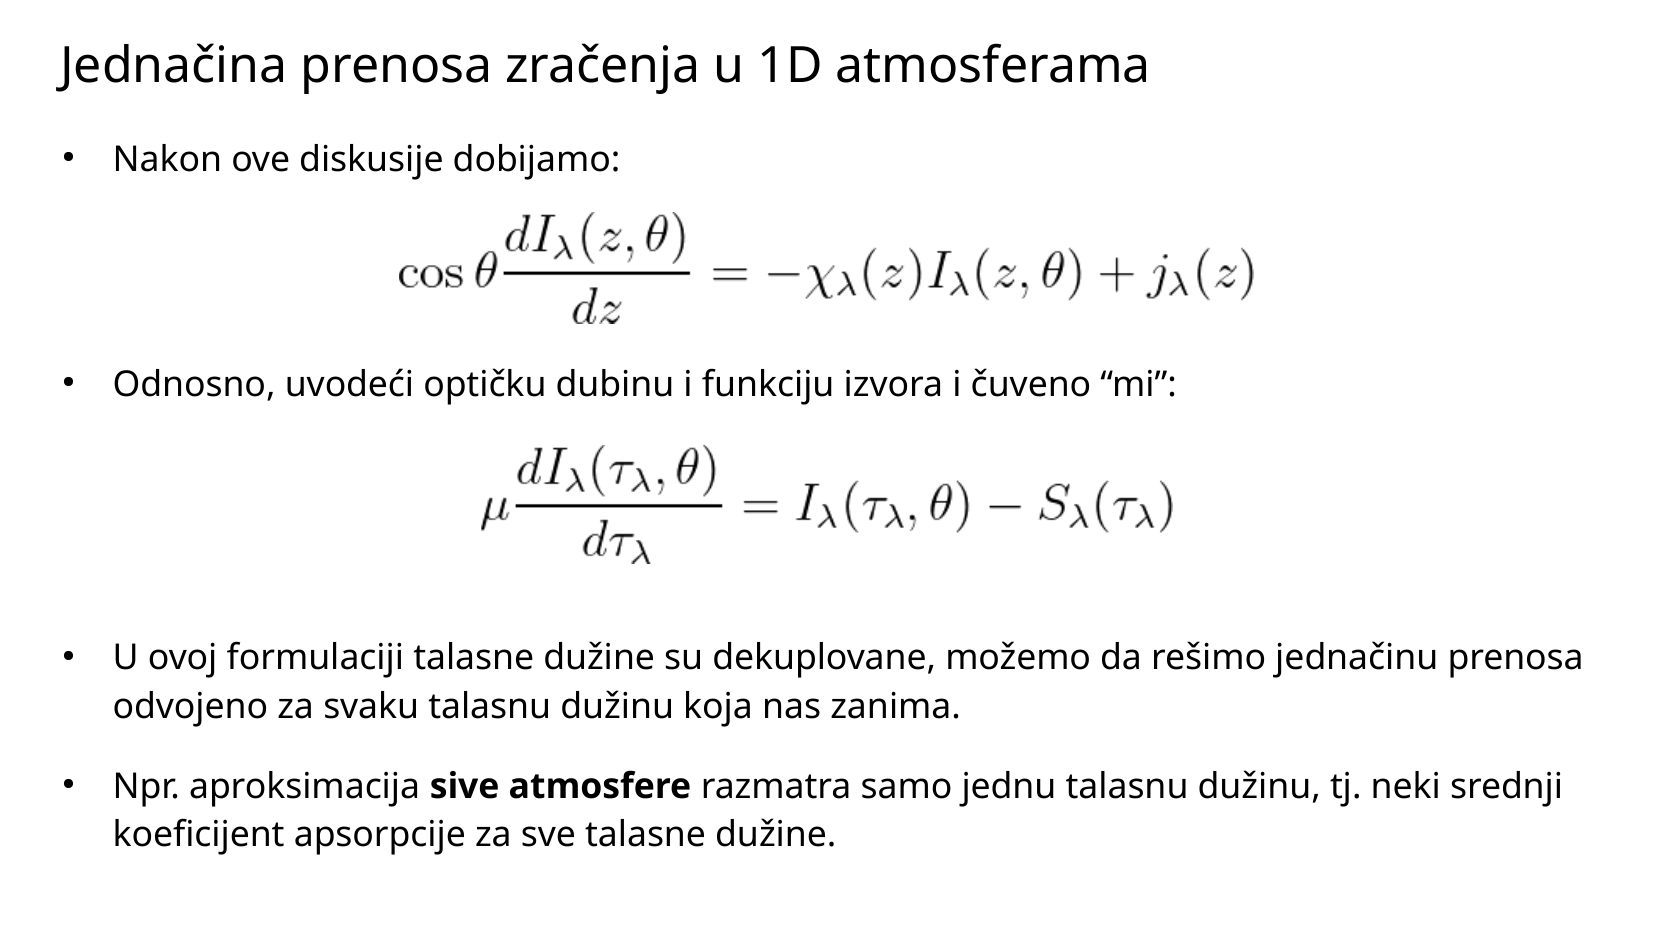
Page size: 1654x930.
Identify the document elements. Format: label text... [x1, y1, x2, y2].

list Nakon ove diskusije dobijamo: Odnosno, uvodeći optičku dubinu i funkciju izvora i čuveno “mi”: U ovoj formulaciji talasne dužine su dekuplovane, možemo da rešimo jednačinu prenosa odvojeno za svaku talasnu dužinu koja nas zanima. Npr. aproksimacija sive atmosfere razmatra samo jednu talasnu dužinu, tj. neki srednji koeficijent apsorpcije za sve talasne dužine. [45, 133, 1635, 863]
picture [399, 212, 1254, 324]
title Jednačina prenosa zračenja u 1D atmosferama [59, 13, 1648, 113]
picture [480, 445, 1173, 564]
